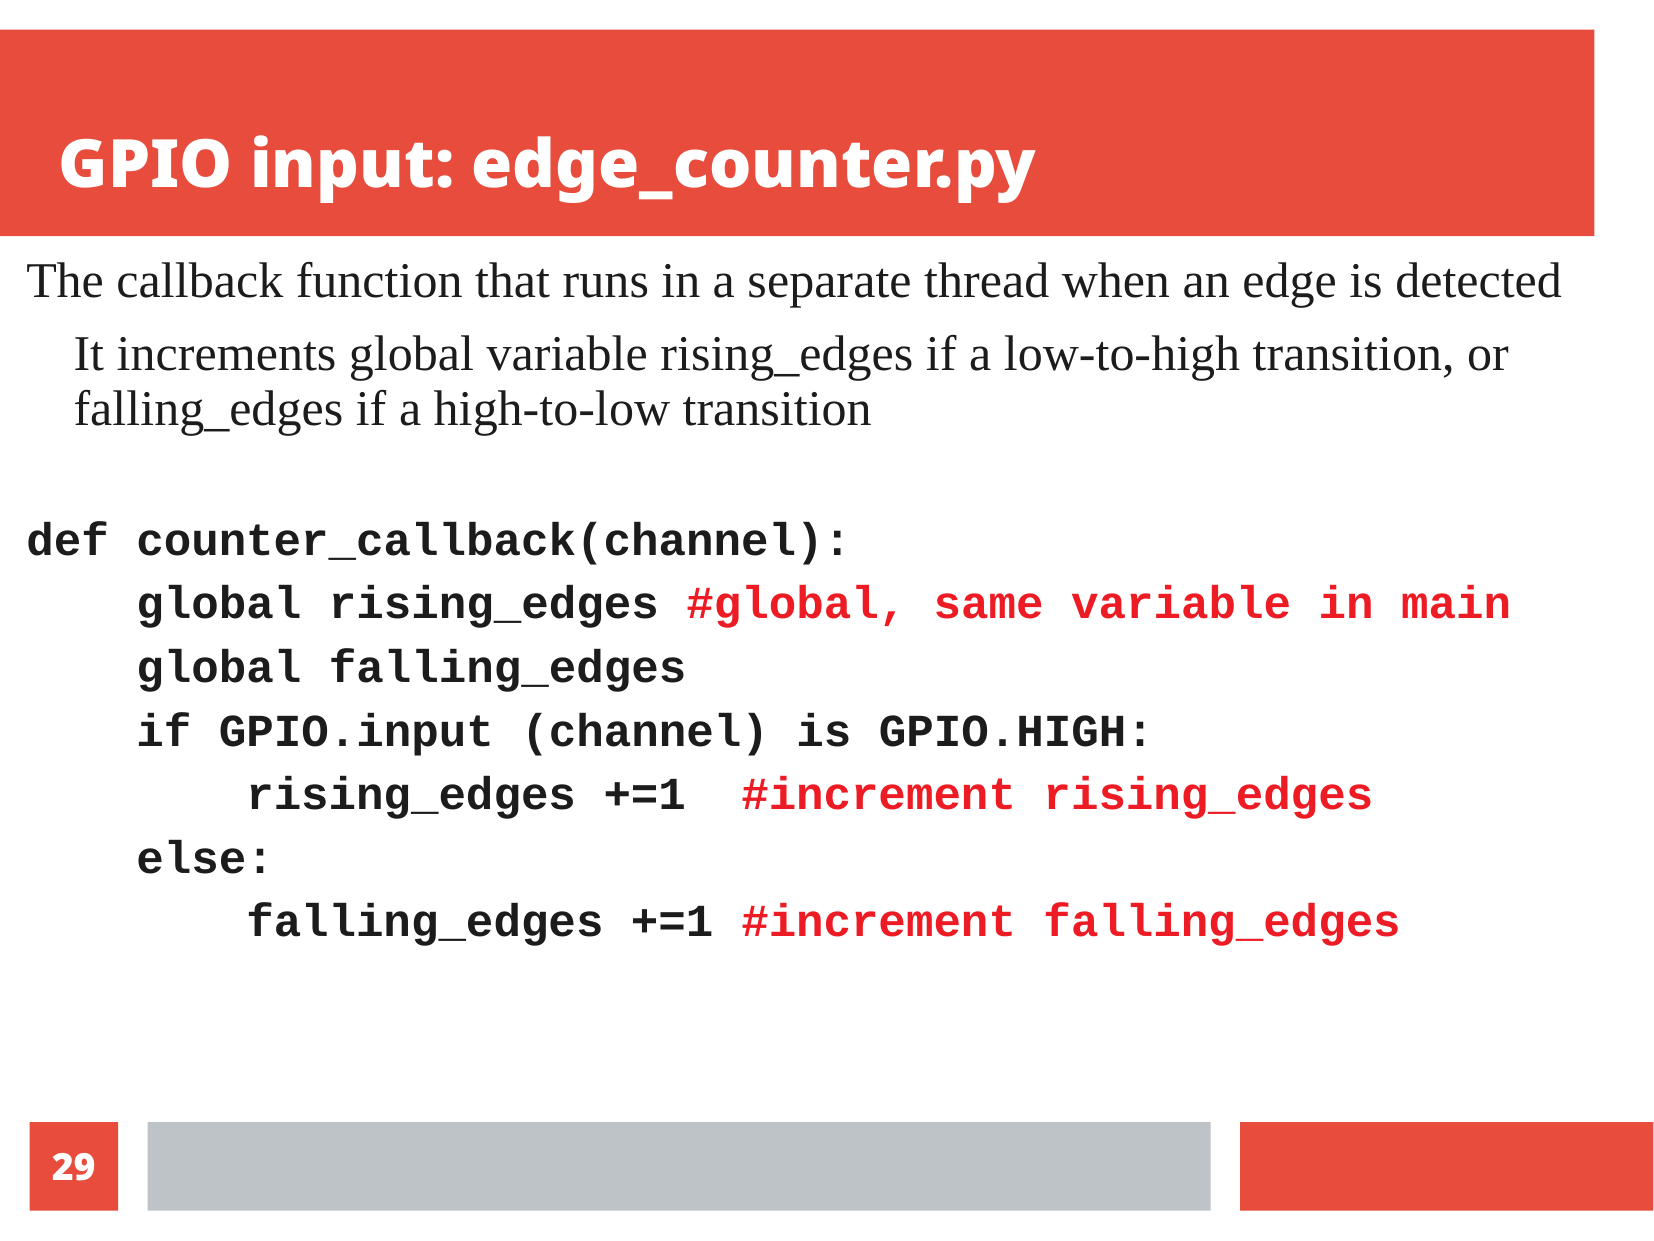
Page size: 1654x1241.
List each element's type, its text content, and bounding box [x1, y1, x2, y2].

list The callback function that runs in a separate thread when an edge is detected It increments global variable rising_edges if a low-to-high transition, or falling_edges if a high-to-low transition def counter_callback(channel): global rising_edges #global, same variable in main global falling_edges if GPIO.input (channel) is GPIO.HIGH: rising_edges +=1 #increment rising_edges else: falling_edges +=1 #increment falling_edges [26, 252, 1565, 1093]
title GPIO input: edge_counter.py [59, 59, 1595, 207]
